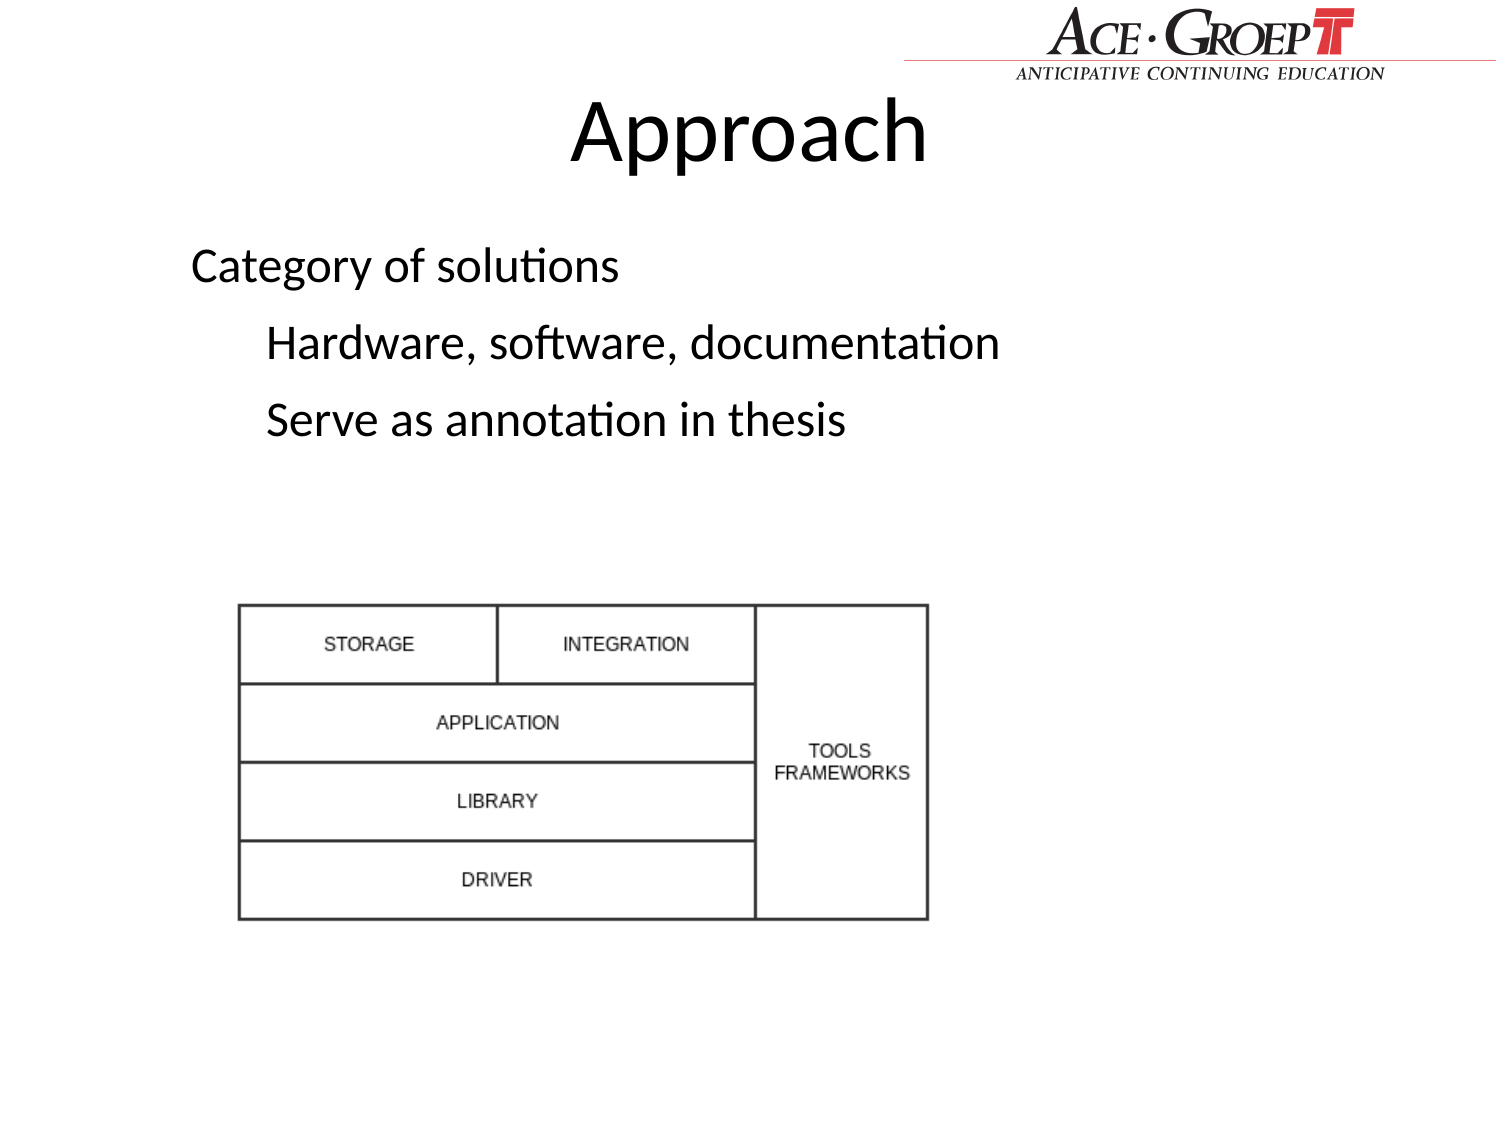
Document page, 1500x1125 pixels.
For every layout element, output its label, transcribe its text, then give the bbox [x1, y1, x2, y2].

picture [904, 7, 1496, 80]
picture [224, 590, 970, 951]
title Approach [75, 44, 1425, 233]
text_box Category of solutions Hardware, software, documentation Serve as annotation in thesis [176, 237, 1328, 482]
